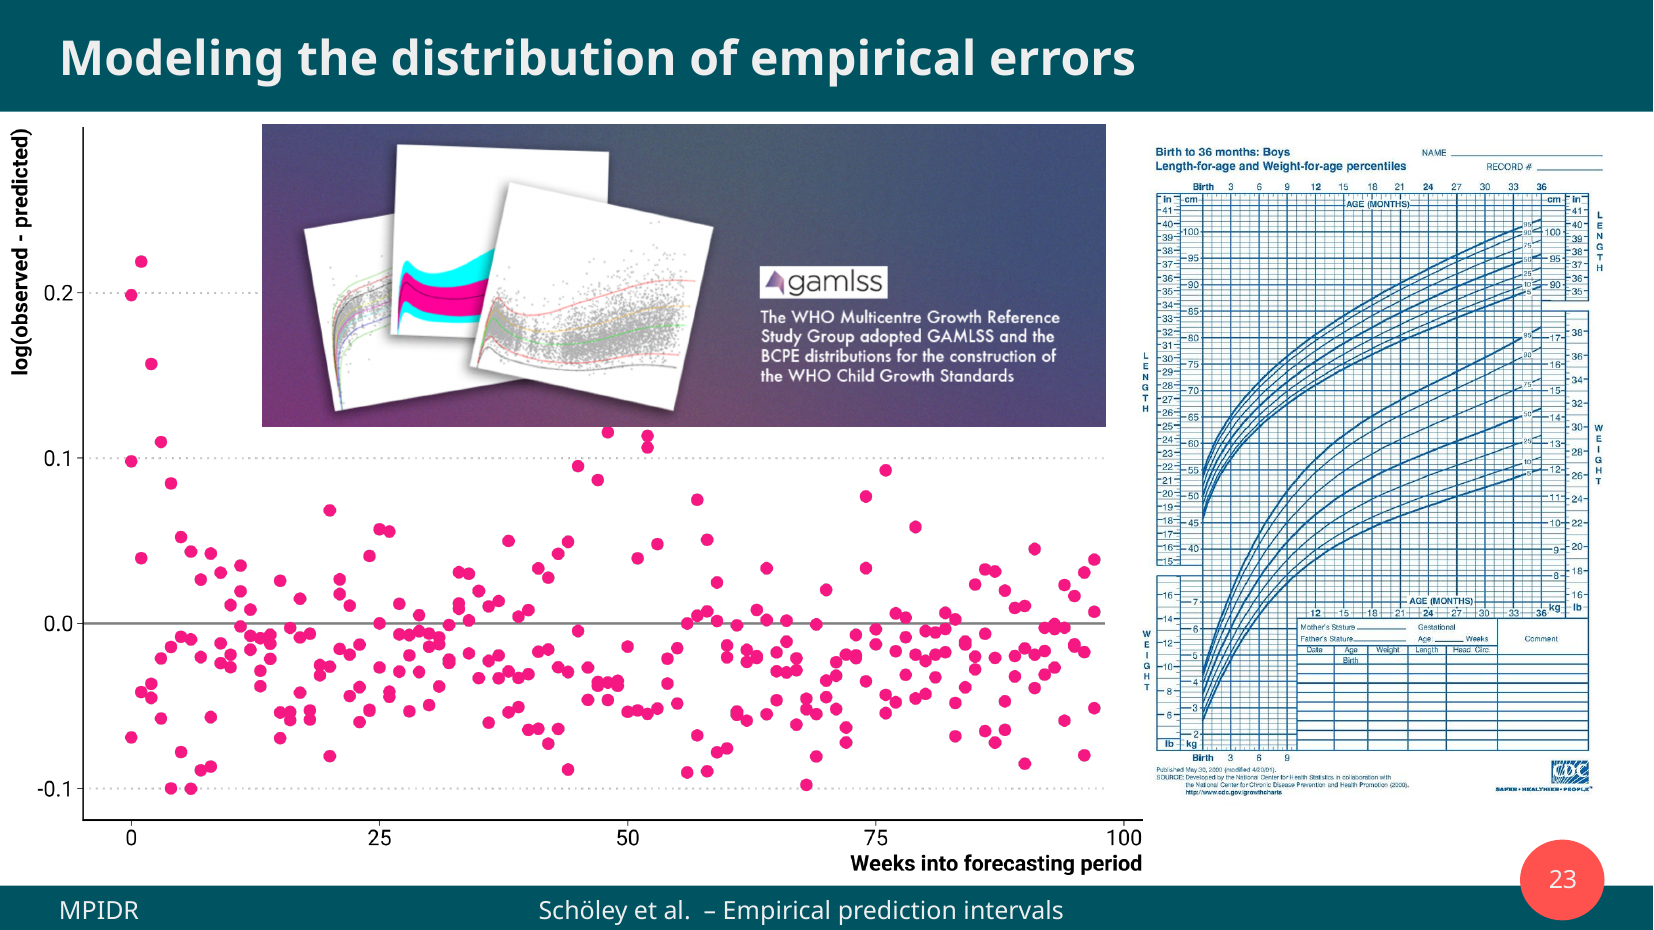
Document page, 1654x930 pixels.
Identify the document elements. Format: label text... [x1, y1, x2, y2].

title Modeling the distribution of empirical errors [58, 0, 1594, 117]
picture [10, 114, 1646, 875]
